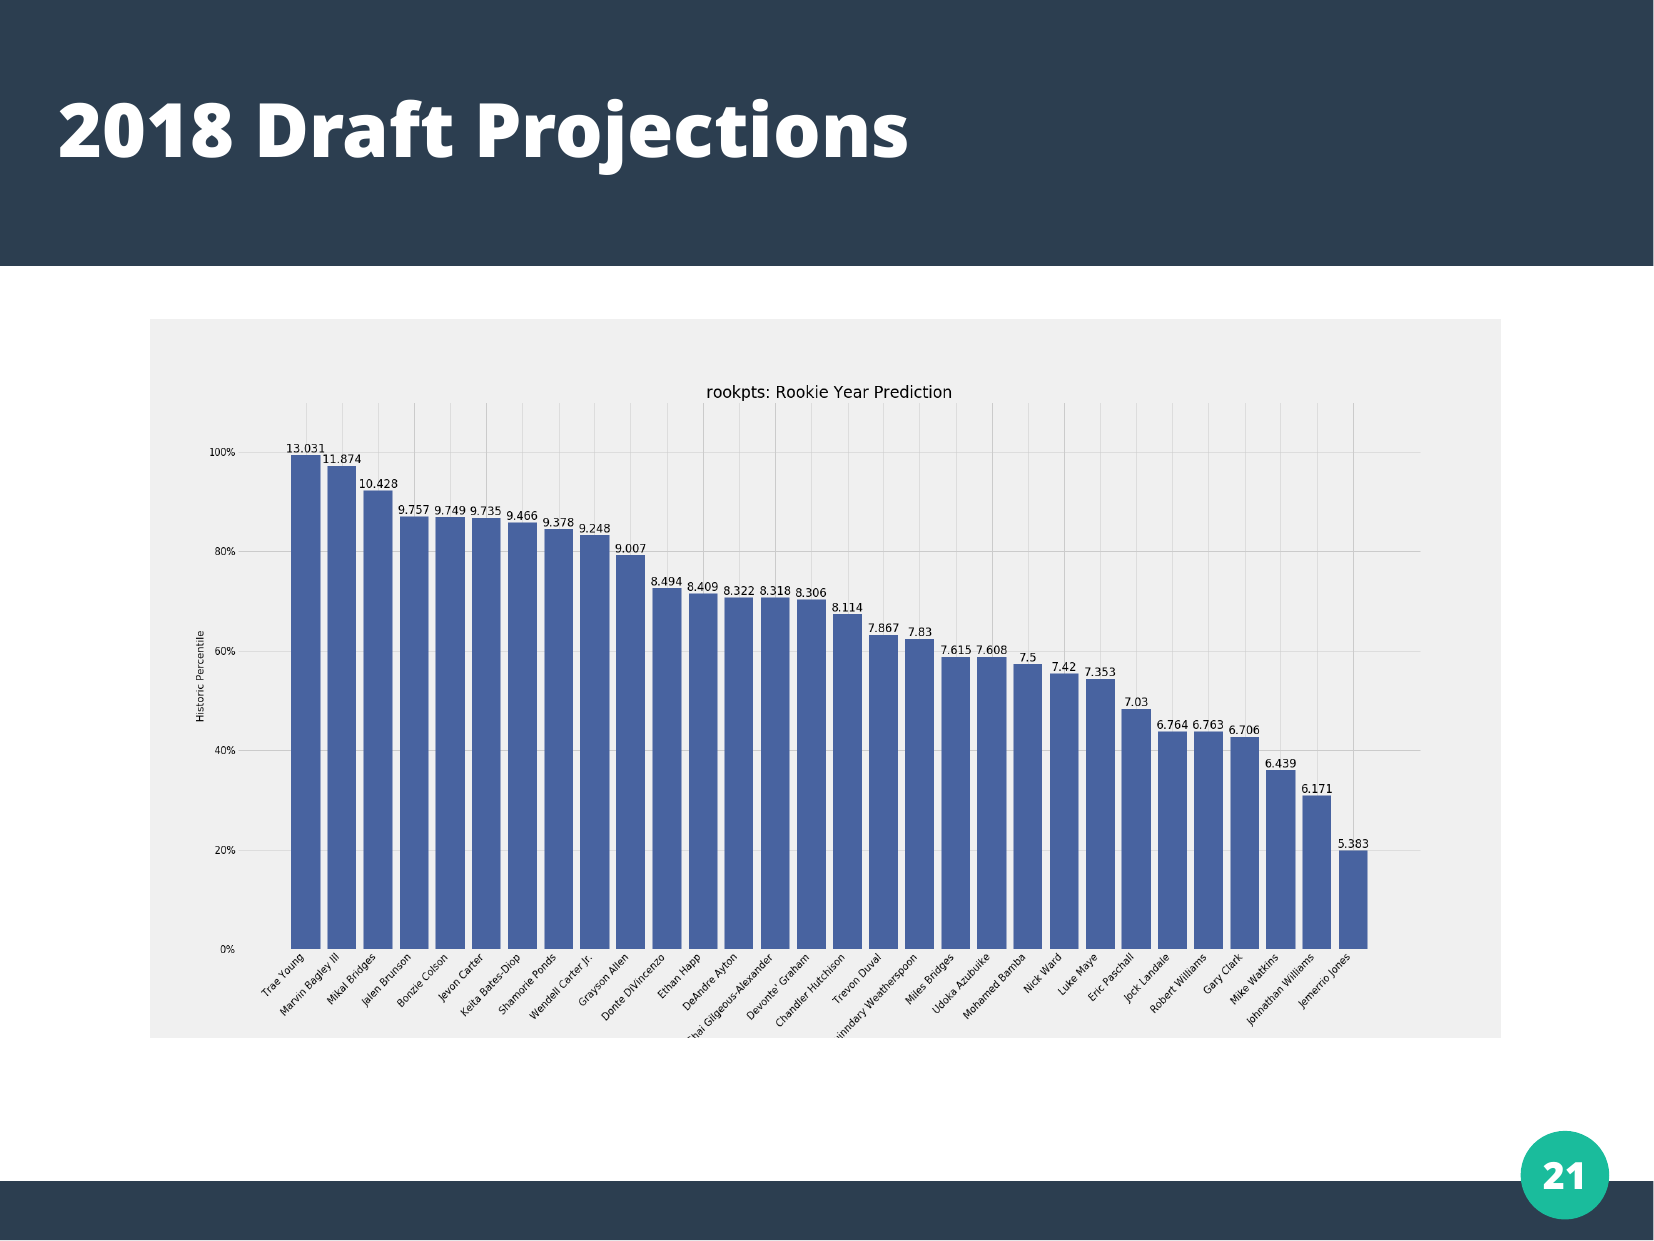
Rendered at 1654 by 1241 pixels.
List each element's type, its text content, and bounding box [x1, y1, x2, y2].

picture [150, 319, 1501, 1039]
title 2018 Draft Projections [58, 49, 1595, 207]
